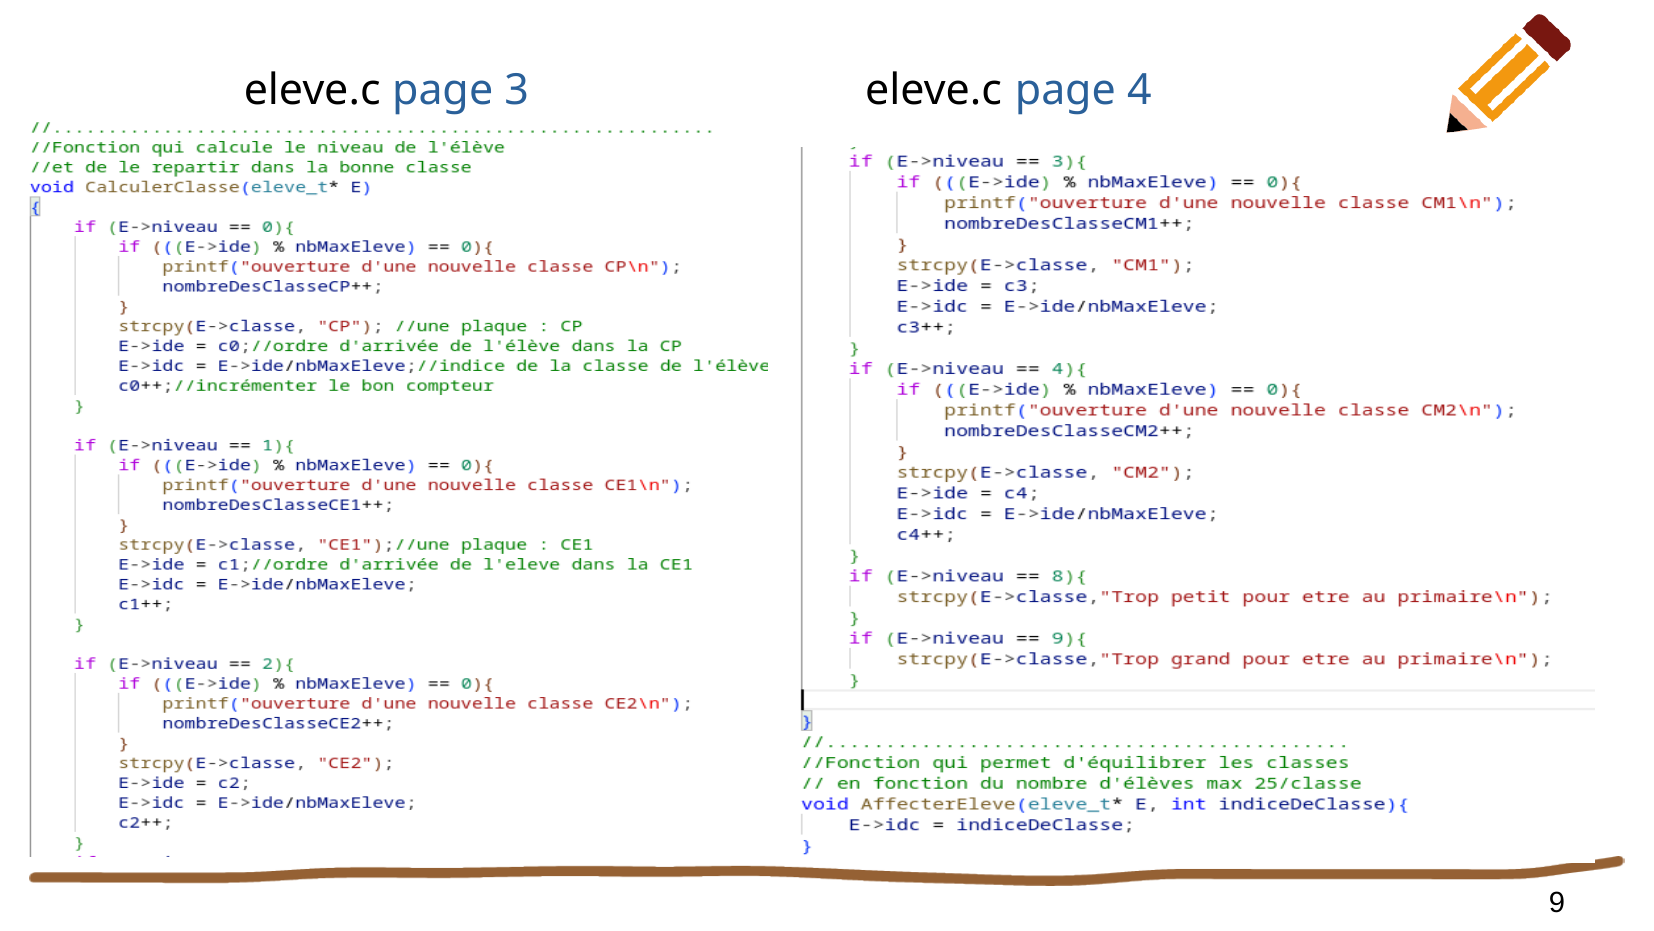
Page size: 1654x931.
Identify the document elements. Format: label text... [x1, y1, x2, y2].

picture [26, 117, 1625, 886]
picture [1446, 118, 1571, 133]
list eleve.c page 3 eleve.c page 4 [59, 58, 1595, 118]
picture [1446, 14, 1571, 58]
